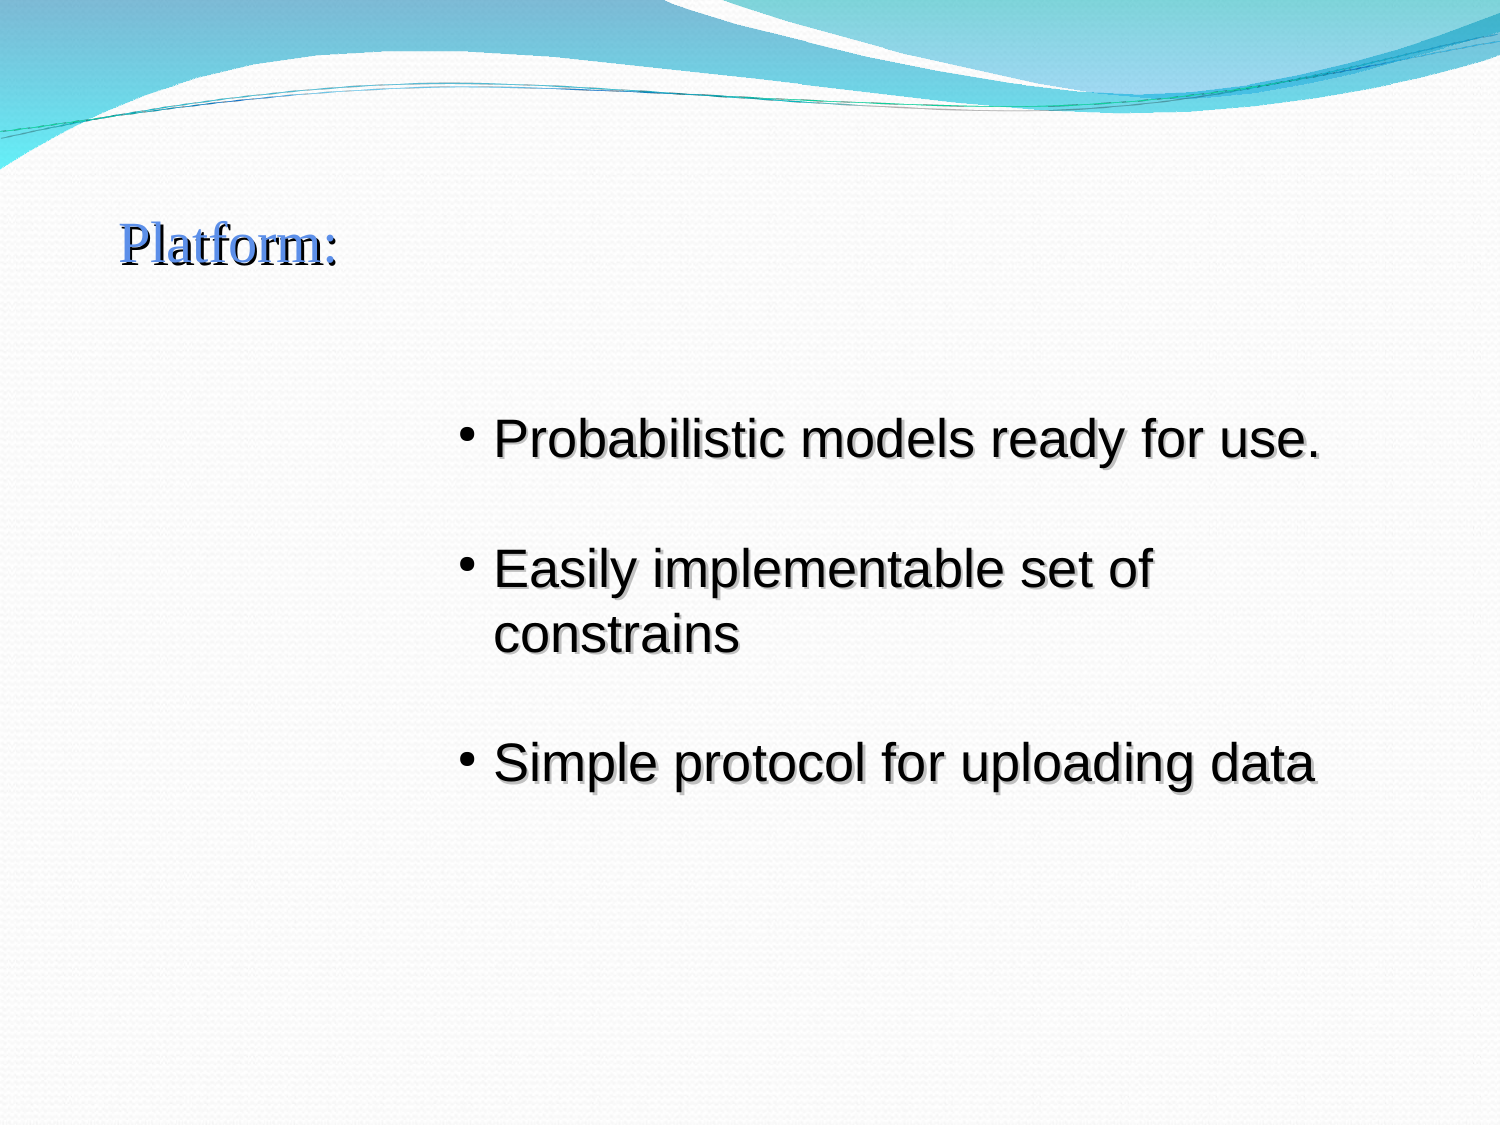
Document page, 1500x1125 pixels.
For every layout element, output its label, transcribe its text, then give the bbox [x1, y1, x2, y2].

picture [0, 0, 1500, 1125]
text_box Probabilistic models ready for use. Easily implementable set of constrains Simple protocol for uploading data [124, 330, 1430, 1125]
text_box Platform: [38, 207, 1008, 275]
